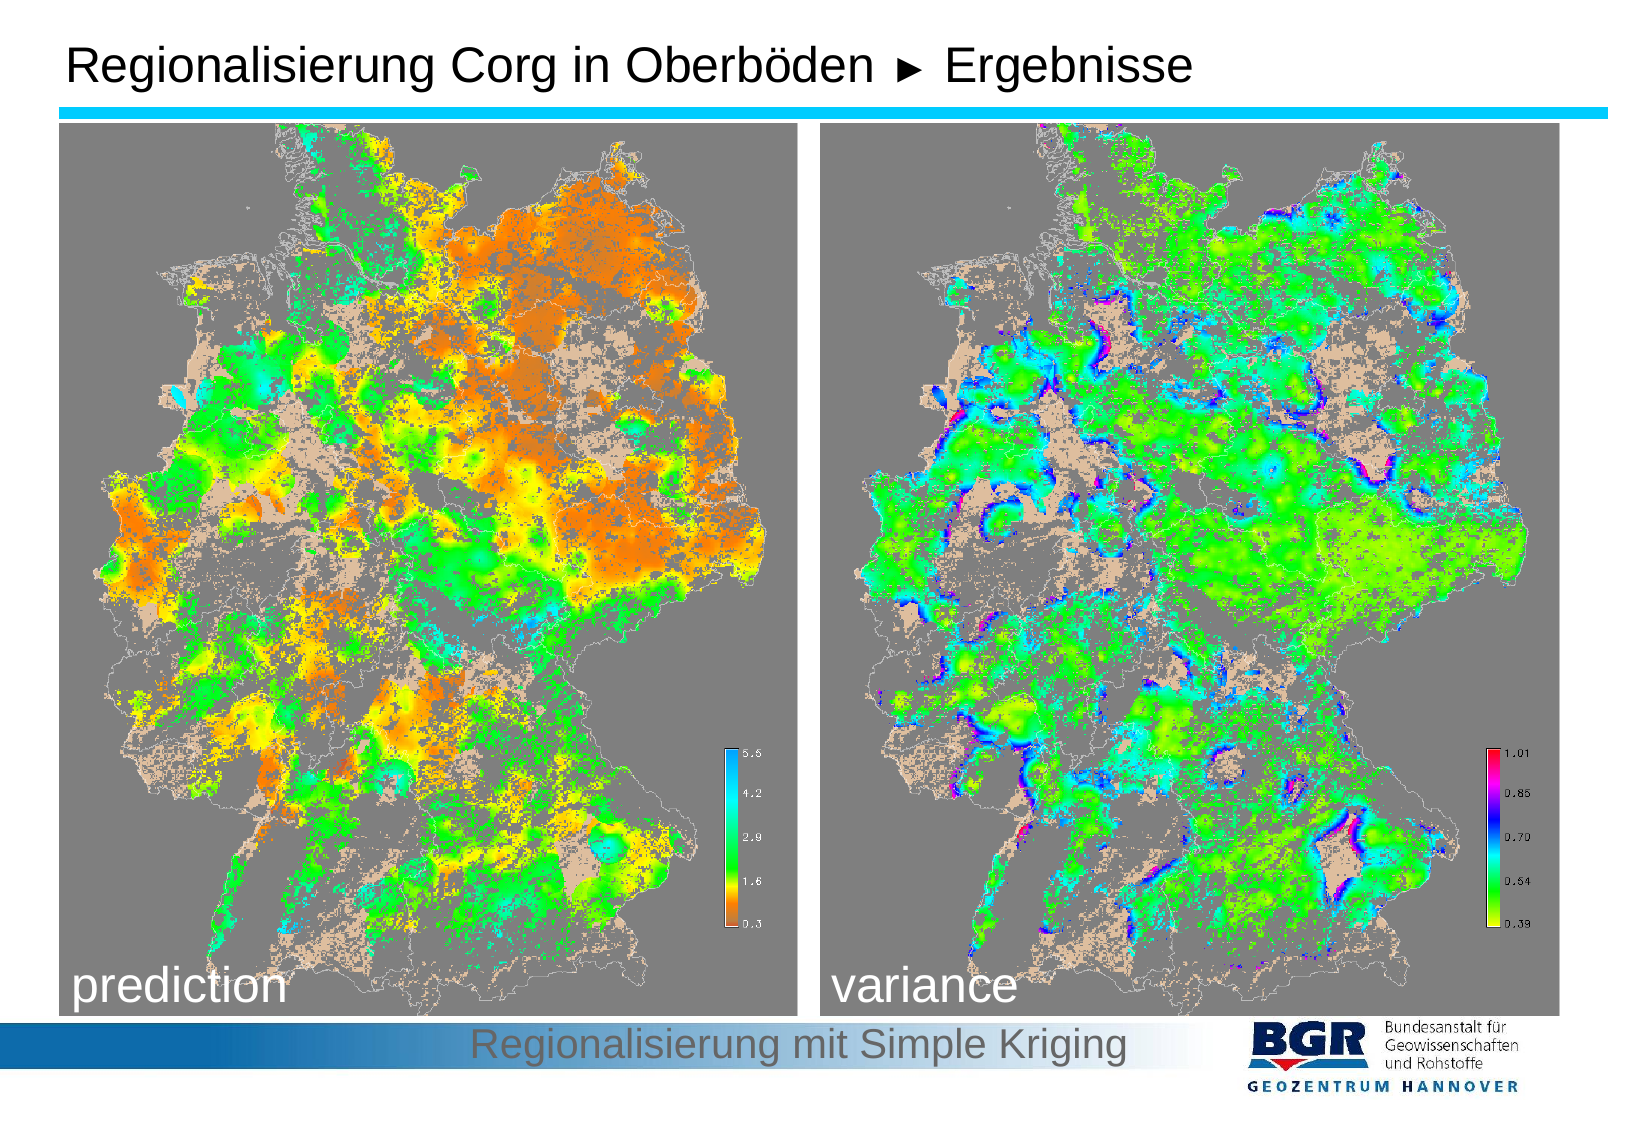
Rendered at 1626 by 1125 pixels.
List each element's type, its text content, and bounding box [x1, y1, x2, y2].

text_box Regionalisierung mit Simple Kriging [454, 1009, 1144, 1075]
text_box Regionalisierung Corg in Oberböden ► Ergebnisse [50, 24, 1224, 101]
picture [0, 123, 1590, 1100]
text_box prediction [56, 944, 303, 1020]
text_box variance [816, 944, 1035, 1020]
